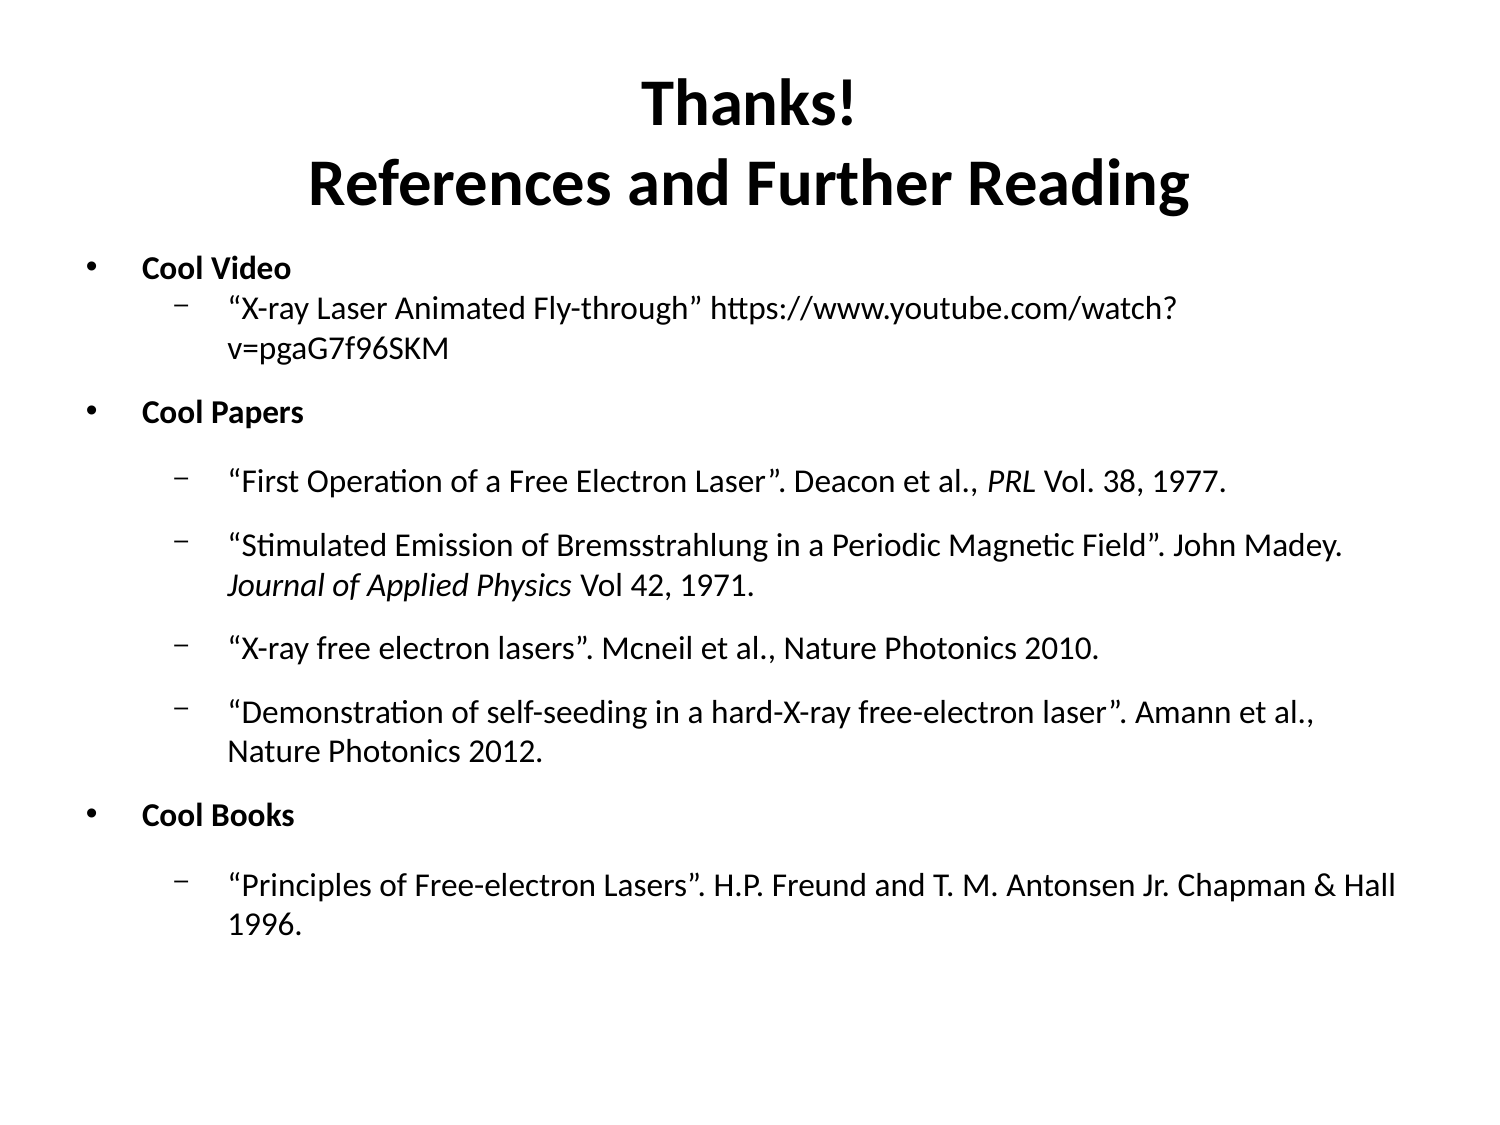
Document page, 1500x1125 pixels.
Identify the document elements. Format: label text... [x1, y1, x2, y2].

title Thanks! References and Further Reading [75, 45, 1425, 233]
list Cool Video “X-ray Laser Animated Fly-through” https://www.youtube.com/watch?v=pgaG7f96SKM Cool Papers “First Operation of a Free Electron Laser”. Deacon et al., PRL Vol. 38, 1977. “Stimulated Emission of Bremsstrahlung in a Periodic Magnetic Field”. John Madey. Journal of Applied Physics Vol 42, 1971. “X-ray free electron lasers”. Mcneil et al., Nature Photonics 2010. “Demonstration of self-seeding in a hard-X-ray free-electron laser”. Amann et al., Nature Photonics 2012. Cool Books “Principles of Free-electron Lasers”. H.P. Freund and T. M. Antonsen Jr. Chapman & Hall 1996. [70, 238, 1414, 1040]
